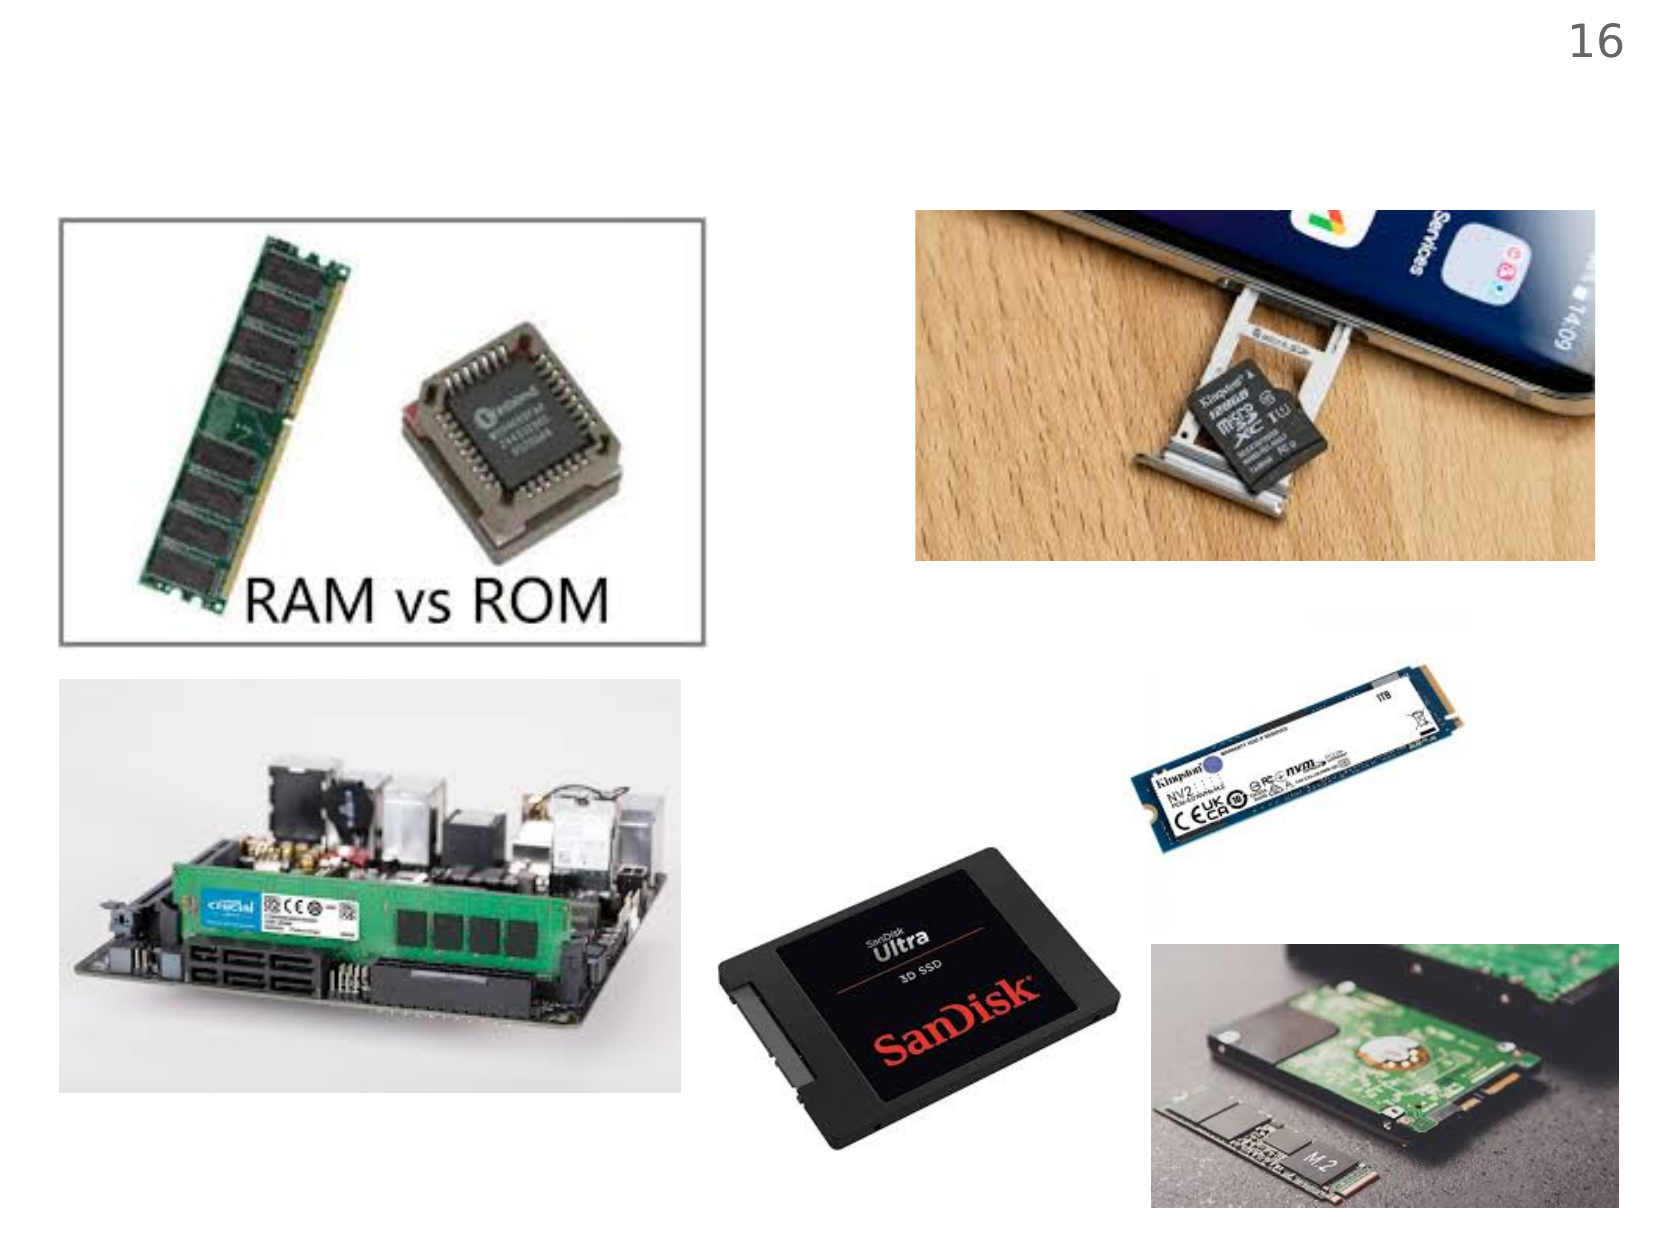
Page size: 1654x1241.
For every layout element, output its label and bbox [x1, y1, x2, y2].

picture [1151, 944, 1619, 1208]
picture [59, 679, 681, 1093]
picture [915, 210, 1596, 561]
picture [57, 216, 709, 650]
picture [717, 583, 1474, 1152]
